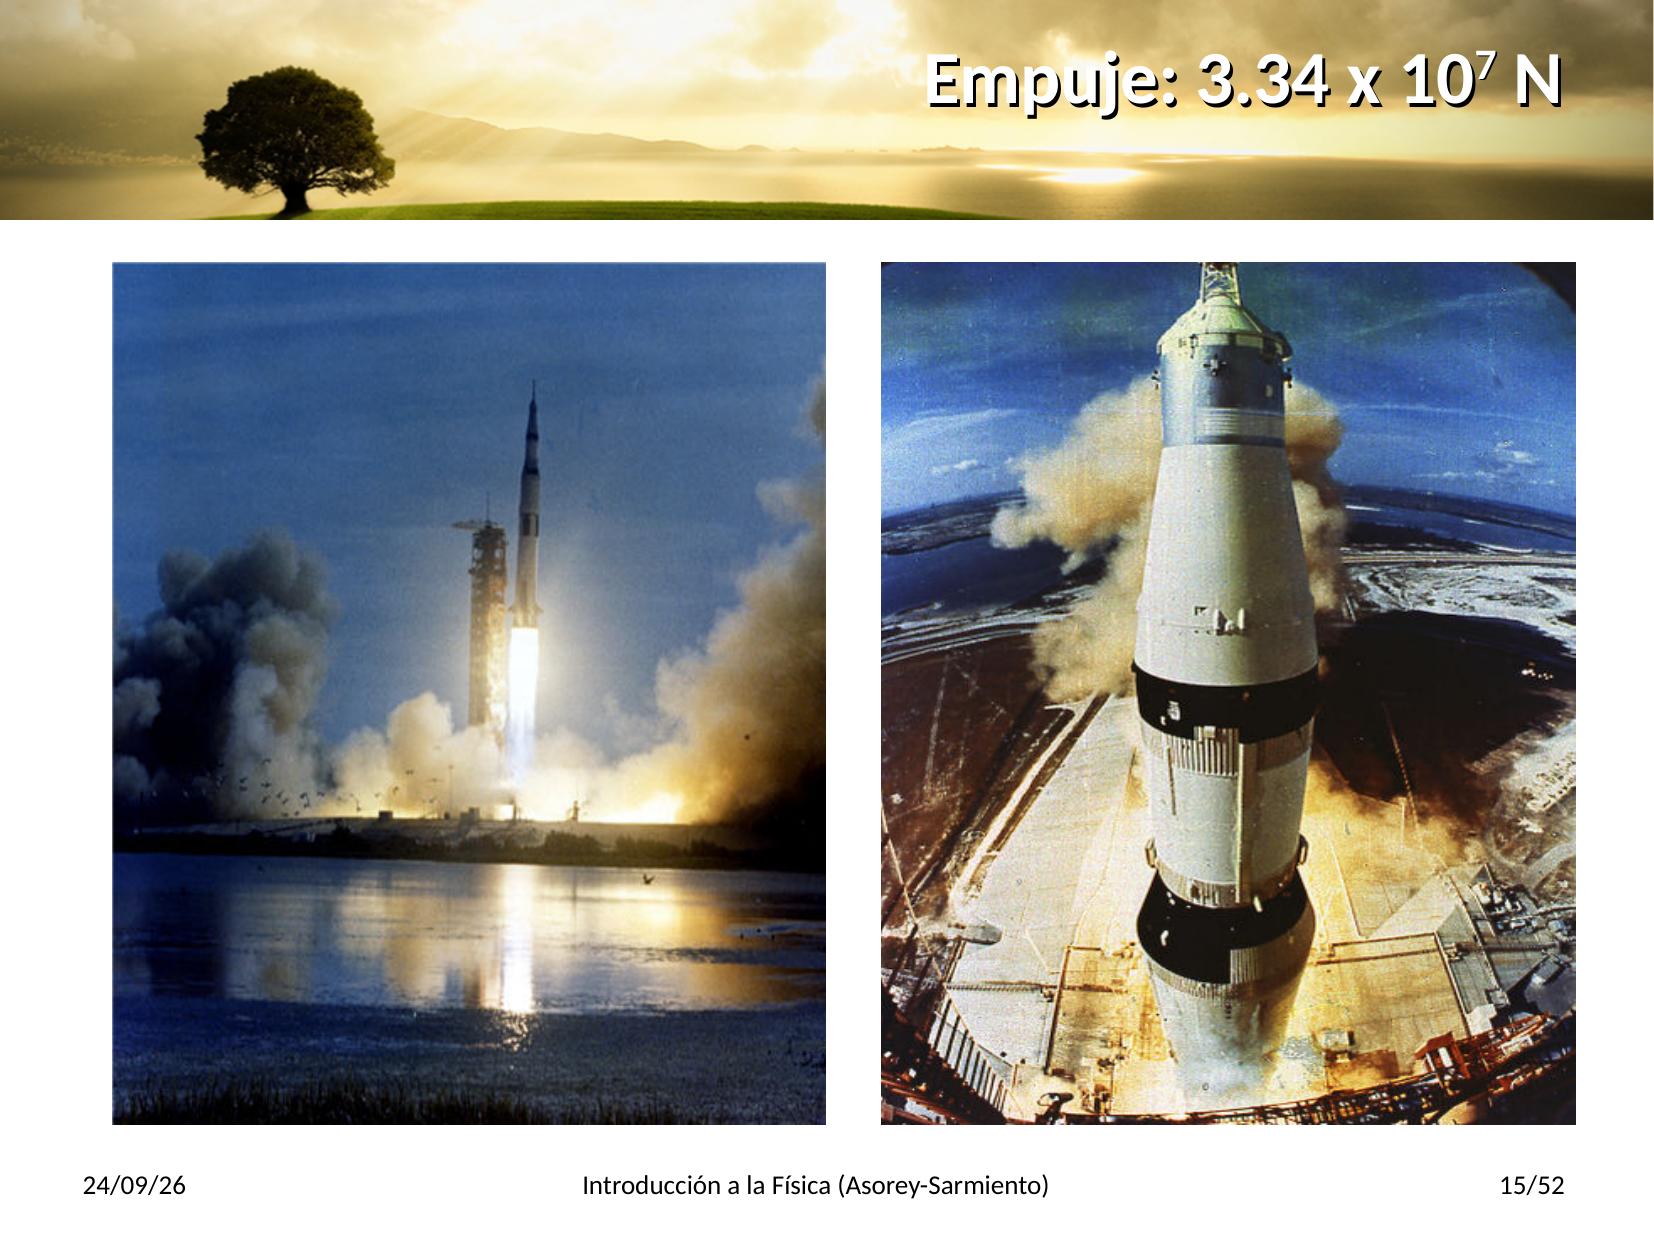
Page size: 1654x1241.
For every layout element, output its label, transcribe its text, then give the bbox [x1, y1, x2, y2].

title Empuje: 3.34 x 107 N [75, 19, 1564, 151]
picture [0, 0, 1654, 220]
picture [112, 262, 826, 1126]
picture [881, 262, 1576, 1126]
